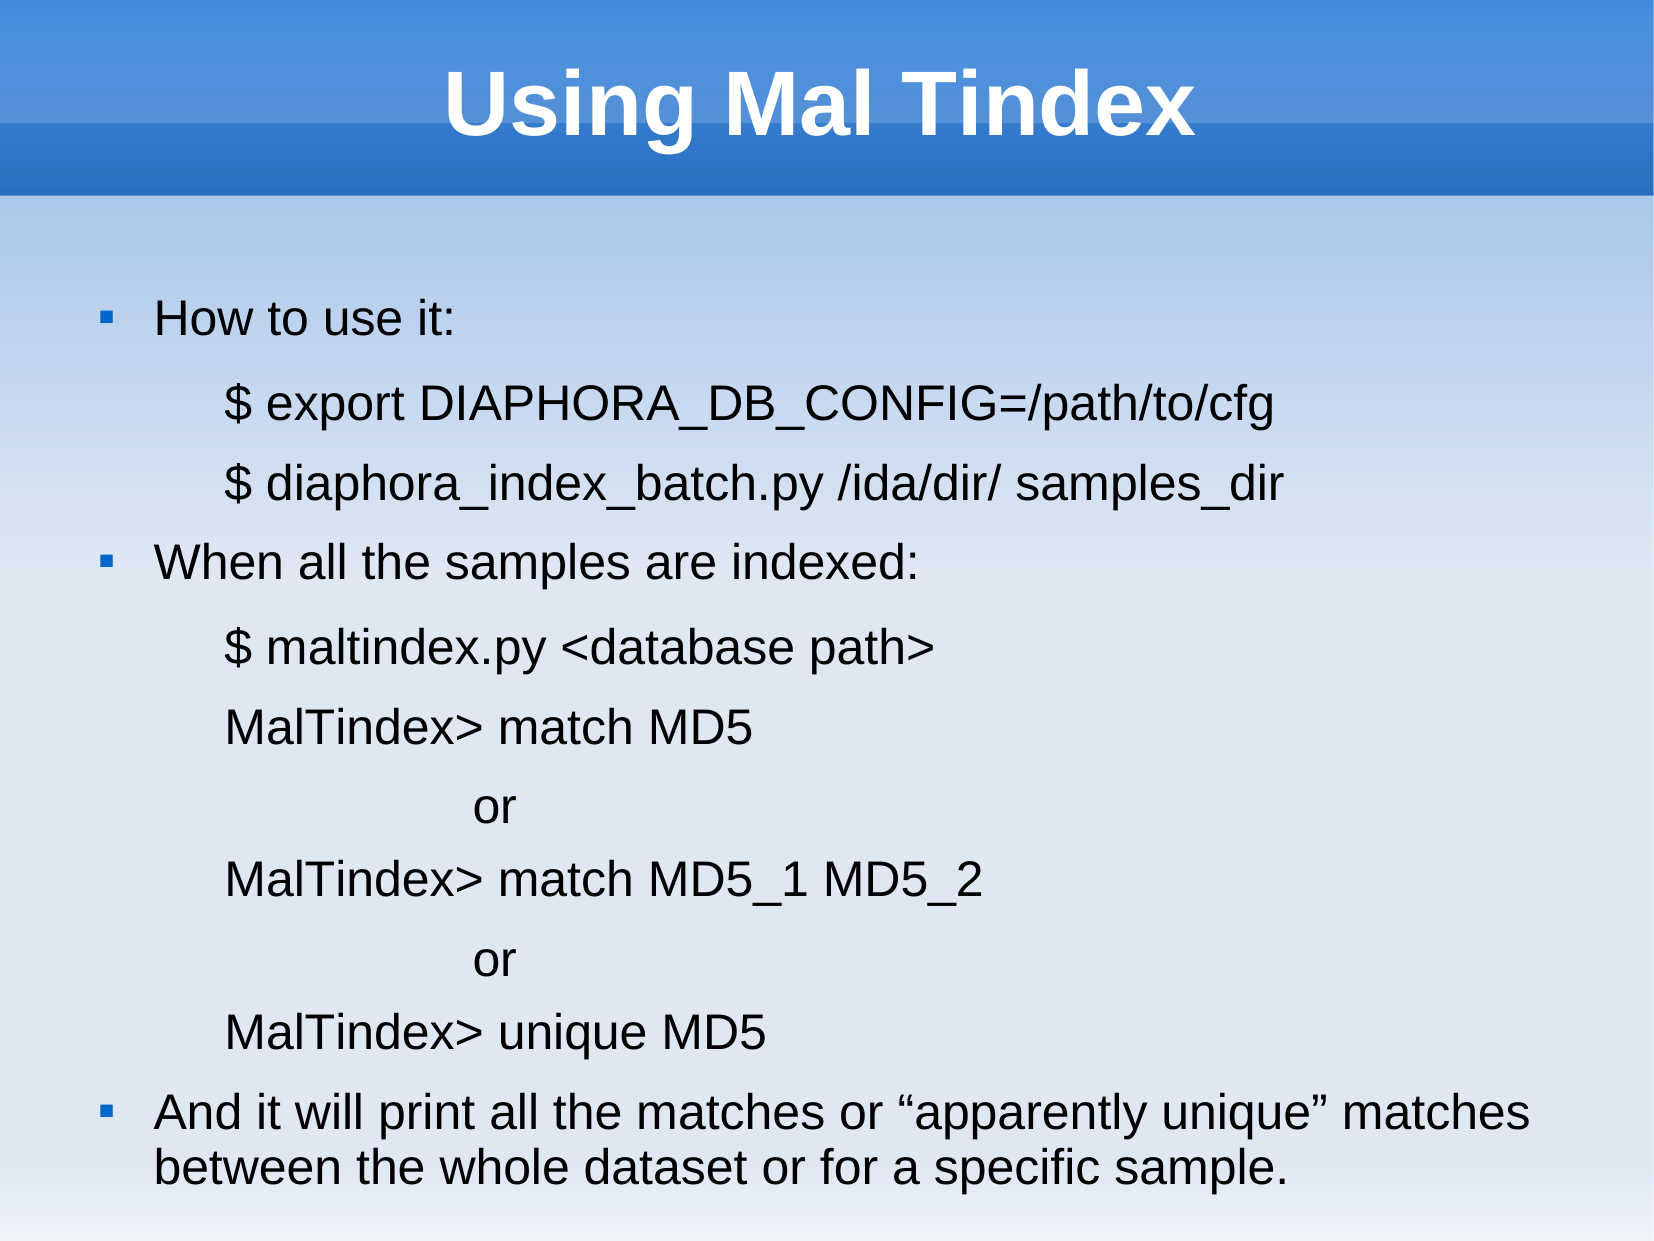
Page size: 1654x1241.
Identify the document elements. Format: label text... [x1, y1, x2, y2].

picture [0, 0, 1654, 1241]
list How to use it: $ export DIAPHORA_DB_CONFIG=/path/to/cfg $ diaphora_index_batch.py /ida/dir/ samples_dir When all the samples are indexed: $ maltindex.py <database path> MalTindex> match MD5 or MalTindex> match MD5_1 MD5_2 or MalTindex> unique MD5 And it will print all the matches or “apparently unique” matches between the whole dataset or for a specific sample. [82, 290, 1571, 1202]
title Using Mal Tindex [76, 0, 1565, 208]
